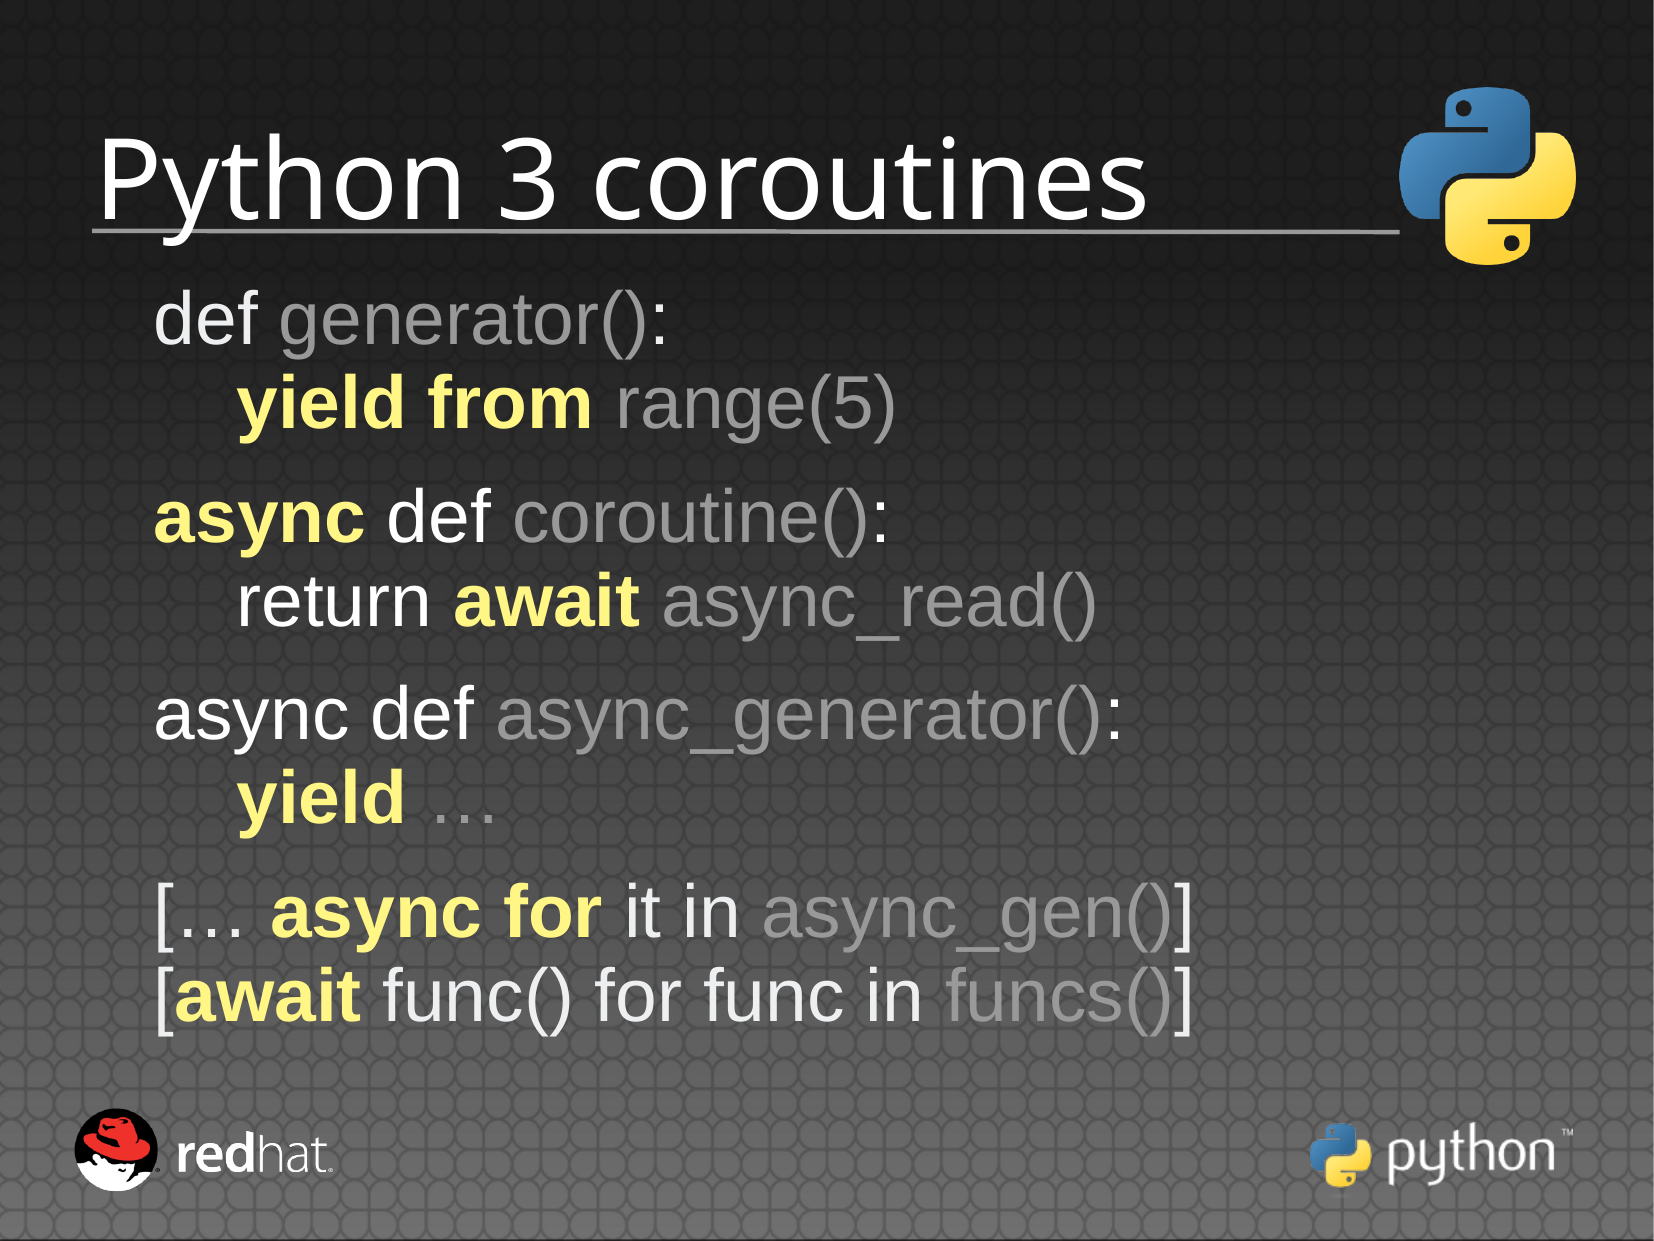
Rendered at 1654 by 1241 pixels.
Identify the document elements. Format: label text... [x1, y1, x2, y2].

list def generator(): yield from range(5) async def coroutine(): return await async_read() async def async_generator(): yield … [… async for it in async_gen()] [await func() for func in funcs()] [82, 276, 1571, 1038]
title Python 3 coroutines [94, 100, 1426, 251]
picture [0, 0, 1654, 1241]
